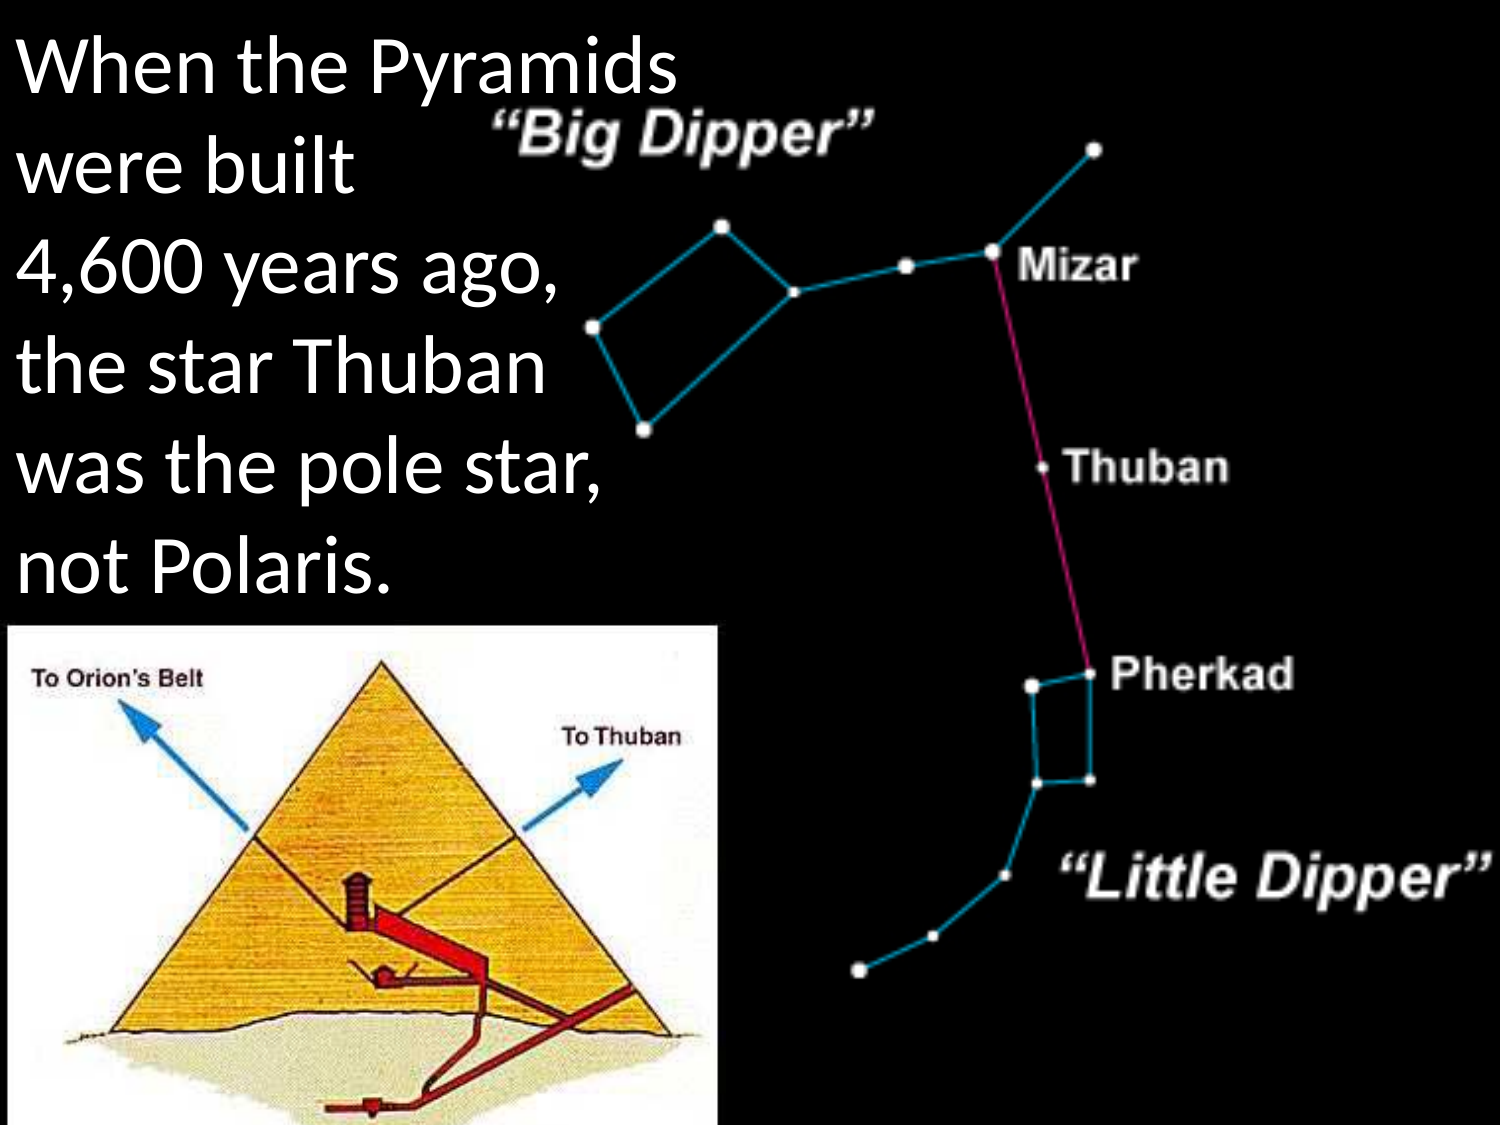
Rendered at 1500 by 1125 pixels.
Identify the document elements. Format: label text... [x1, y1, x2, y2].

picture [0, 37, 1500, 1125]
text_box When the Pyramids were built 4,600 years ago, the star Thuban was the pole star, not Polaris. [0, 3, 826, 625]
